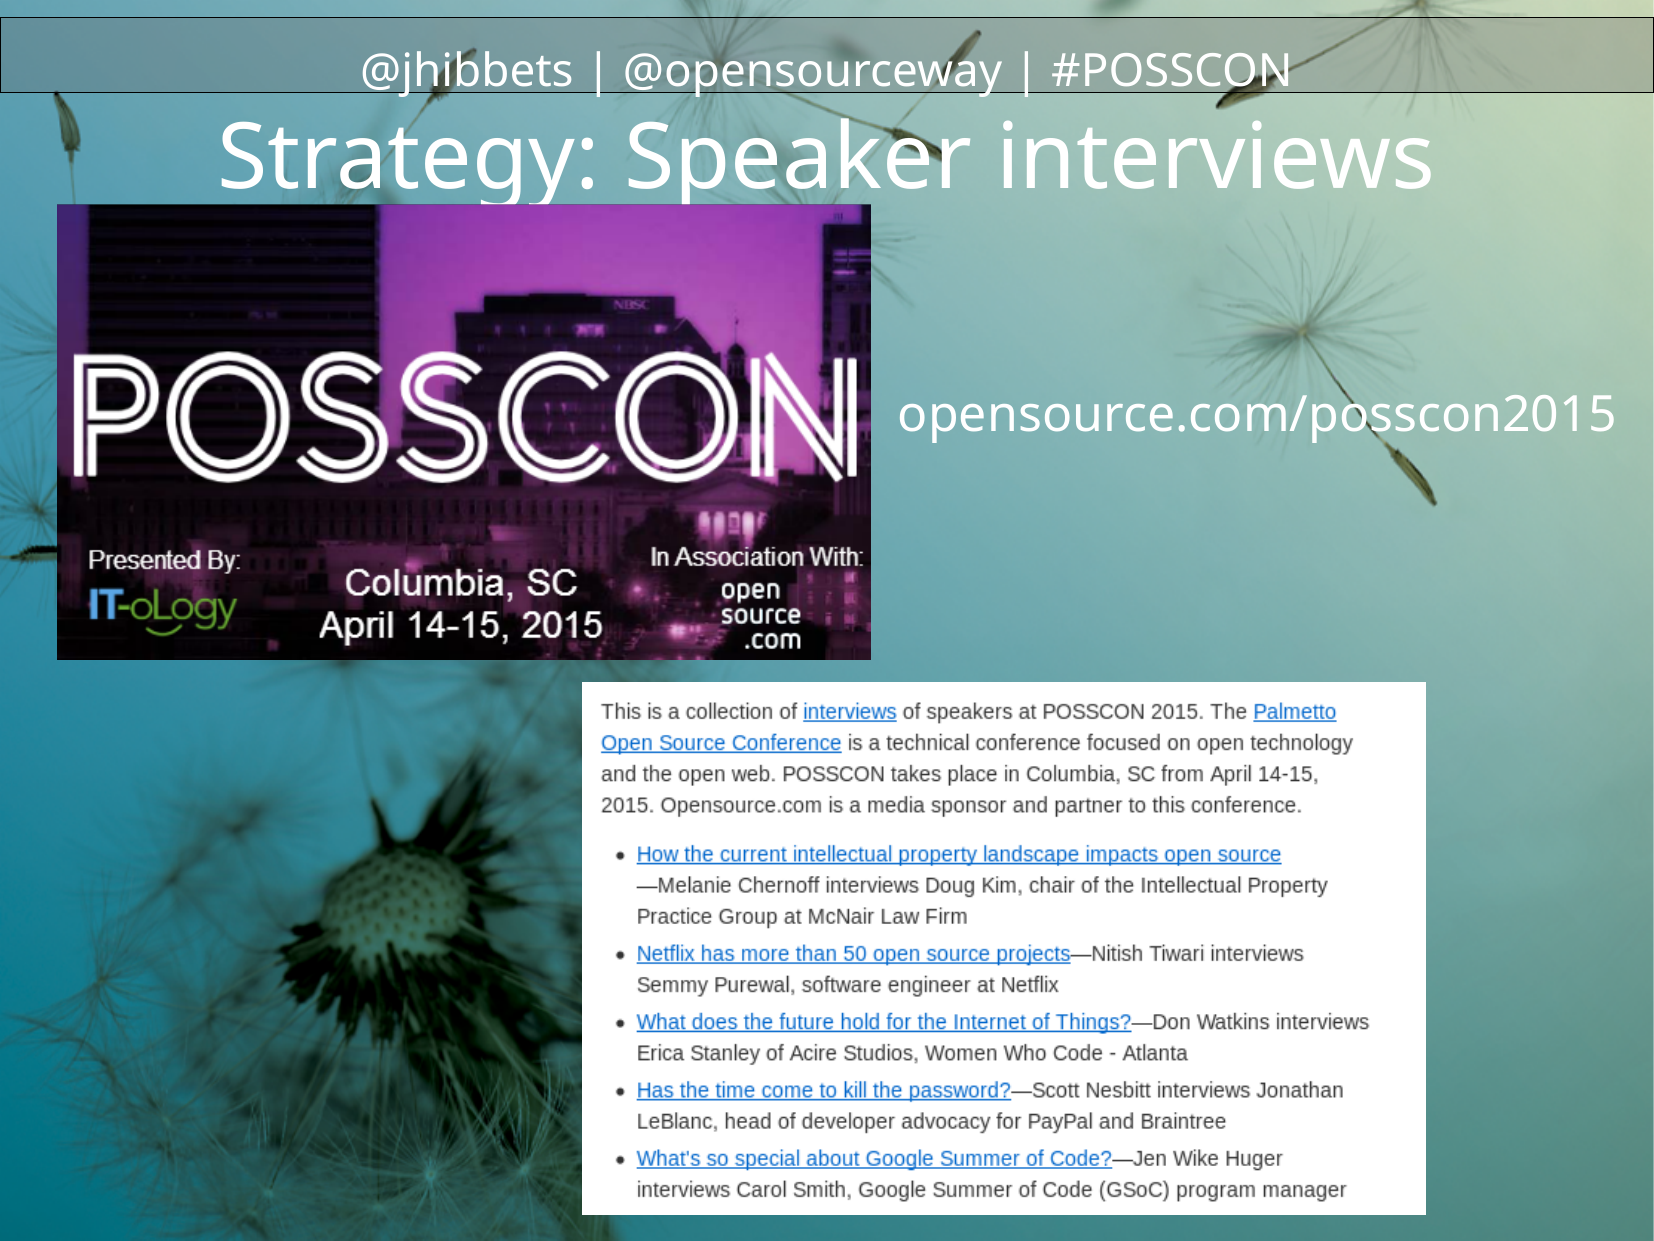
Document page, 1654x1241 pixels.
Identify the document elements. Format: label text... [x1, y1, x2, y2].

title Strategy: Speaker interviews [82, 49, 1571, 257]
picture [0, 0, 1654, 17]
text_box opensource.com/posscon2015 [883, 370, 1621, 436]
picture [0, 93, 1654, 1241]
